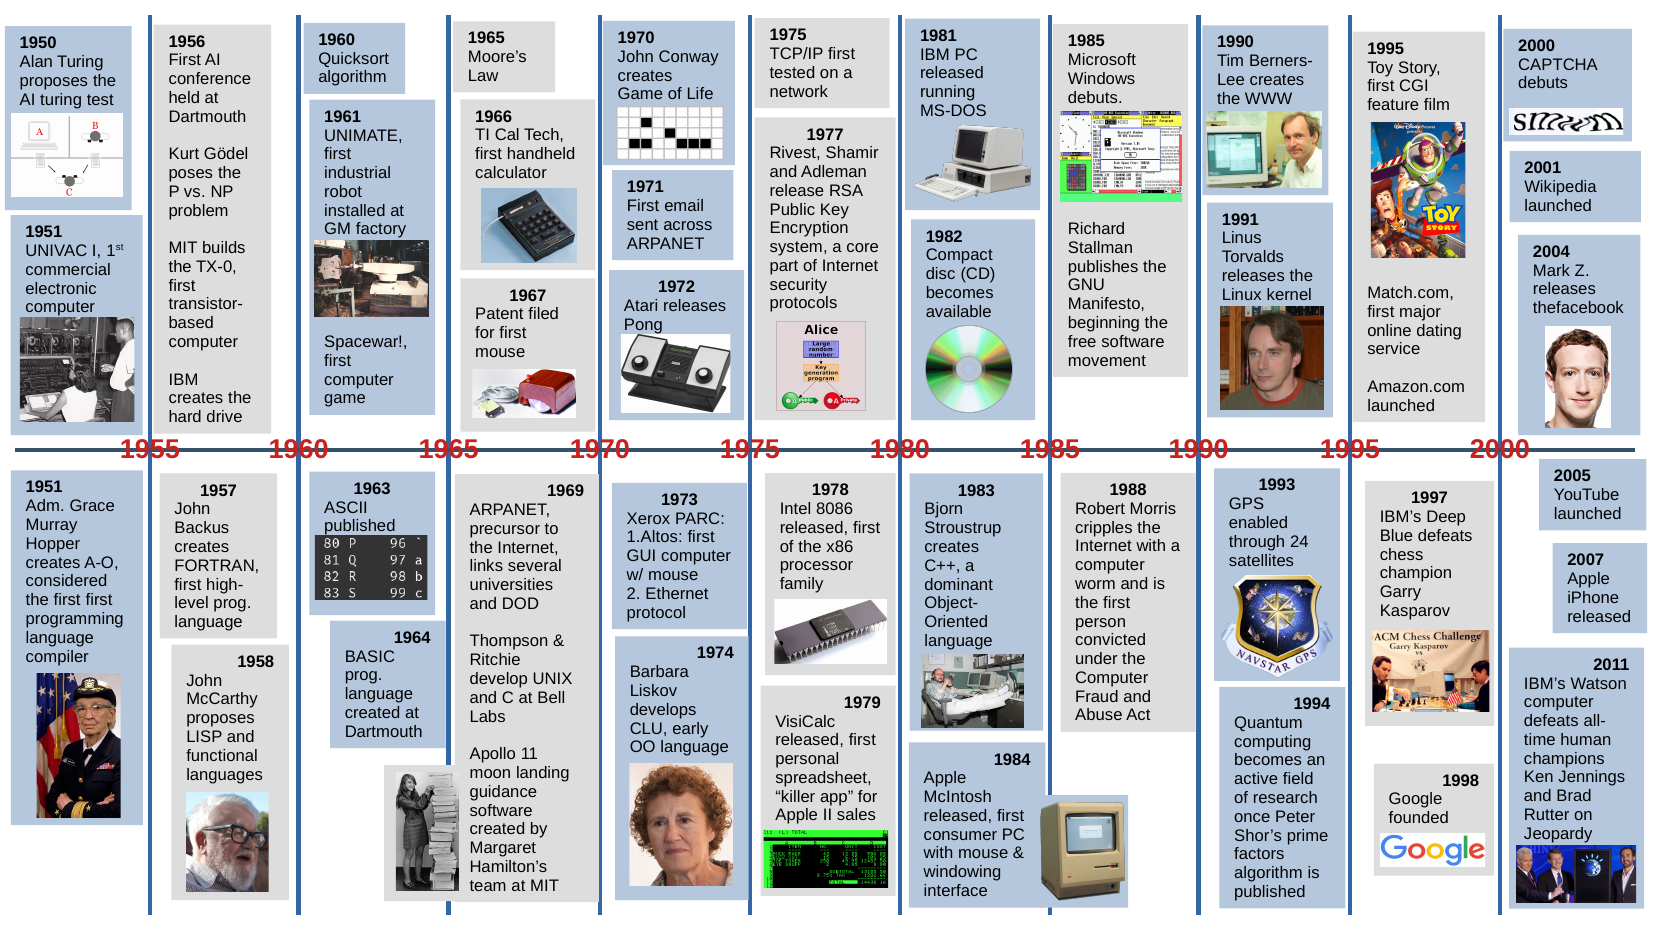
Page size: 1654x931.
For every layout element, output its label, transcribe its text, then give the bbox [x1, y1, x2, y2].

text_box 1958 John McCarthy proposes LISP and functional languages [171, 644, 289, 901]
picture [19, 317, 135, 422]
picture [620, 334, 731, 413]
picture [1038, 799, 1129, 903]
picture [1060, 111, 1182, 202]
text_box 1980 [855, 426, 945, 472]
picture [629, 763, 733, 886]
picture [911, 123, 1034, 204]
picture [1206, 111, 1322, 188]
text_box 1985 Microsoft Windows debuts. Richard Stallman publishes the GNU Manifesto, beginning the free software movement [1053, 24, 1189, 377]
text_box 2005 YouTube launched [1539, 459, 1647, 531]
text_box 1960 [253, 426, 344, 472]
text_box 2000 [1455, 426, 1545, 472]
text_box 1982 Compact disc (CD) becomes available [911, 219, 1036, 421]
picture [36, 673, 121, 818]
text_box 1972 Atari releases Pong [609, 270, 745, 421]
text_box 1964 BASIC prog. language created at Dartmouth [330, 620, 446, 749]
picture [771, 316, 871, 416]
picture [1220, 575, 1333, 678]
picture [616, 106, 724, 160]
text_box 1993 GPS enabled through 24 satellites [1214, 468, 1341, 681]
picture [921, 654, 1024, 728]
text_box 1966 TI Cal Tech, first handheld calculator [460, 99, 596, 271]
text_box [384, 765, 466, 902]
text_box 1983 Bjorn Stroustrup creates C++, a dominant Object-Oriented language [909, 473, 1044, 731]
text_box 1951 UNIVAC I, 1st commercial electronic computer [10, 215, 143, 436]
picture [1372, 630, 1490, 712]
text_box [1038, 903, 1129, 908]
text_box 1951 Adm. Grace Murray Hopper creates A-O, considered the first first programming language compiler [10, 470, 143, 826]
picture [11, 113, 123, 197]
text_box 1991 Linus Torvalds releases the Linux kernel [1207, 202, 1333, 418]
text_box 2011 IBM’s Watson computer defeats all-time human champions Ken Jennings and Brad Rutter on Jeopardy [1509, 647, 1645, 909]
text_box 1963 ASCII published [309, 471, 436, 616]
text_box 1970 [555, 426, 645, 472]
picture [1545, 326, 1611, 428]
text_box 1971 First email sent across ARPANET [612, 170, 734, 261]
text_box 1955 [105, 426, 195, 472]
text_box 1969 ARPANET, precursor to the Internet, links several universities and DOD Thompson & Ritchie develop UNIX and C at Bell Labs Apollo 11 moon landing guidance software created by Margaret Hamilton’s team at MIT [454, 474, 599, 903]
text_box 1998 Google founded [1373, 763, 1494, 876]
text_box 1990 [1153, 426, 1244, 472]
text_box 1978 Intel 8086 released, first of the x86 processor family [765, 473, 896, 676]
text_box 1973 Xerox PARC: 1.Altos: first GUI computer w/ mouse 2. Ethernet protocol [611, 482, 747, 630]
picture [314, 240, 429, 317]
picture [1370, 122, 1466, 258]
text_box 1965 Moore’s Law [453, 21, 556, 93]
text_box 1965 [403, 426, 494, 472]
picture [481, 188, 577, 263]
text_box 1957 John Backus creates FORTRAN, first high-level prog. language [159, 473, 278, 639]
text_box 1981 IBM PC released running MS-DOS [905, 18, 1041, 211]
text_box 1995 Toy Story, first CGI feature film Match.com, first major online dating service Amazon.com launched [1352, 31, 1486, 423]
picture [314, 535, 428, 600]
text_box 1997 IBM’s Deep Blue defeats chess champion Garry Kasparov [1365, 480, 1495, 726]
text_box 2004 Mark Z. releases thefacebook [1518, 234, 1641, 436]
text_box 1956 First AI conference held at Dartmouth Kurt Gödel poses the P vs. NP problem MIT builds the TX-0, first transistor-based computer IBM creates the hard drive [153, 24, 272, 434]
text_box 1995 [1305, 426, 1395, 472]
text_box 1979 VisiCalc released, first personal spreadsheet, “killer app” for Apple II sales [760, 685, 896, 896]
text_box 1985 [1005, 426, 1095, 472]
text_box 1994 Quantum computing becomes an active field of research once Peter Shor’s prime factors algorithm is published [1219, 686, 1346, 909]
text_box 1950 Alan Turing proposes the AI turing test [4, 26, 132, 211]
text_box 1960 Quicksort algorithm [303, 22, 406, 94]
text_box 1967 Patent filed for first mouse [460, 278, 596, 432]
text_box 1961 UNIMATE, first industrial robot installed at GM factory Spacewar!, first computer game [309, 99, 436, 415]
text_box 1977 Rivest, Shamir and Adleman release RSA Public Key Encryption system, a core part of Internet security protocols [754, 117, 896, 421]
picture [774, 599, 887, 664]
picture [395, 772, 459, 891]
text_box 2007 Apple iPhone released [1552, 543, 1648, 634]
text_box 1975 TCP/IP first tested on a network [754, 18, 890, 109]
text_box 1970 John Conway creates Game of Life [602, 20, 735, 166]
text_box 1990 Tim Berners-Lee creates the WWW [1202, 25, 1329, 196]
text_box 1984 Apple McIntosh released, first consumer PC with mouse & windowing interface [908, 742, 1046, 908]
picture [1509, 108, 1624, 135]
picture [472, 369, 576, 418]
text_box 2001 Wikipedia launched [1509, 150, 1641, 223]
picture [763, 830, 889, 888]
picture [186, 792, 269, 892]
picture [1516, 845, 1637, 903]
text_box 1975 [705, 426, 795, 472]
picture [1380, 833, 1486, 867]
text_box [1038, 795, 1129, 799]
picture [925, 325, 1013, 413]
text_box 2000 CAPTCHA debuts [1503, 28, 1632, 142]
picture [1220, 306, 1324, 410]
text_box 1988 Robert Morris cripples the Internet with a computer worm and is the first person convicted under the Computer Fraud and Abuse Act [1060, 472, 1196, 732]
text_box 1974 Barbara Liskov develops CLU, early OO language [615, 636, 749, 901]
